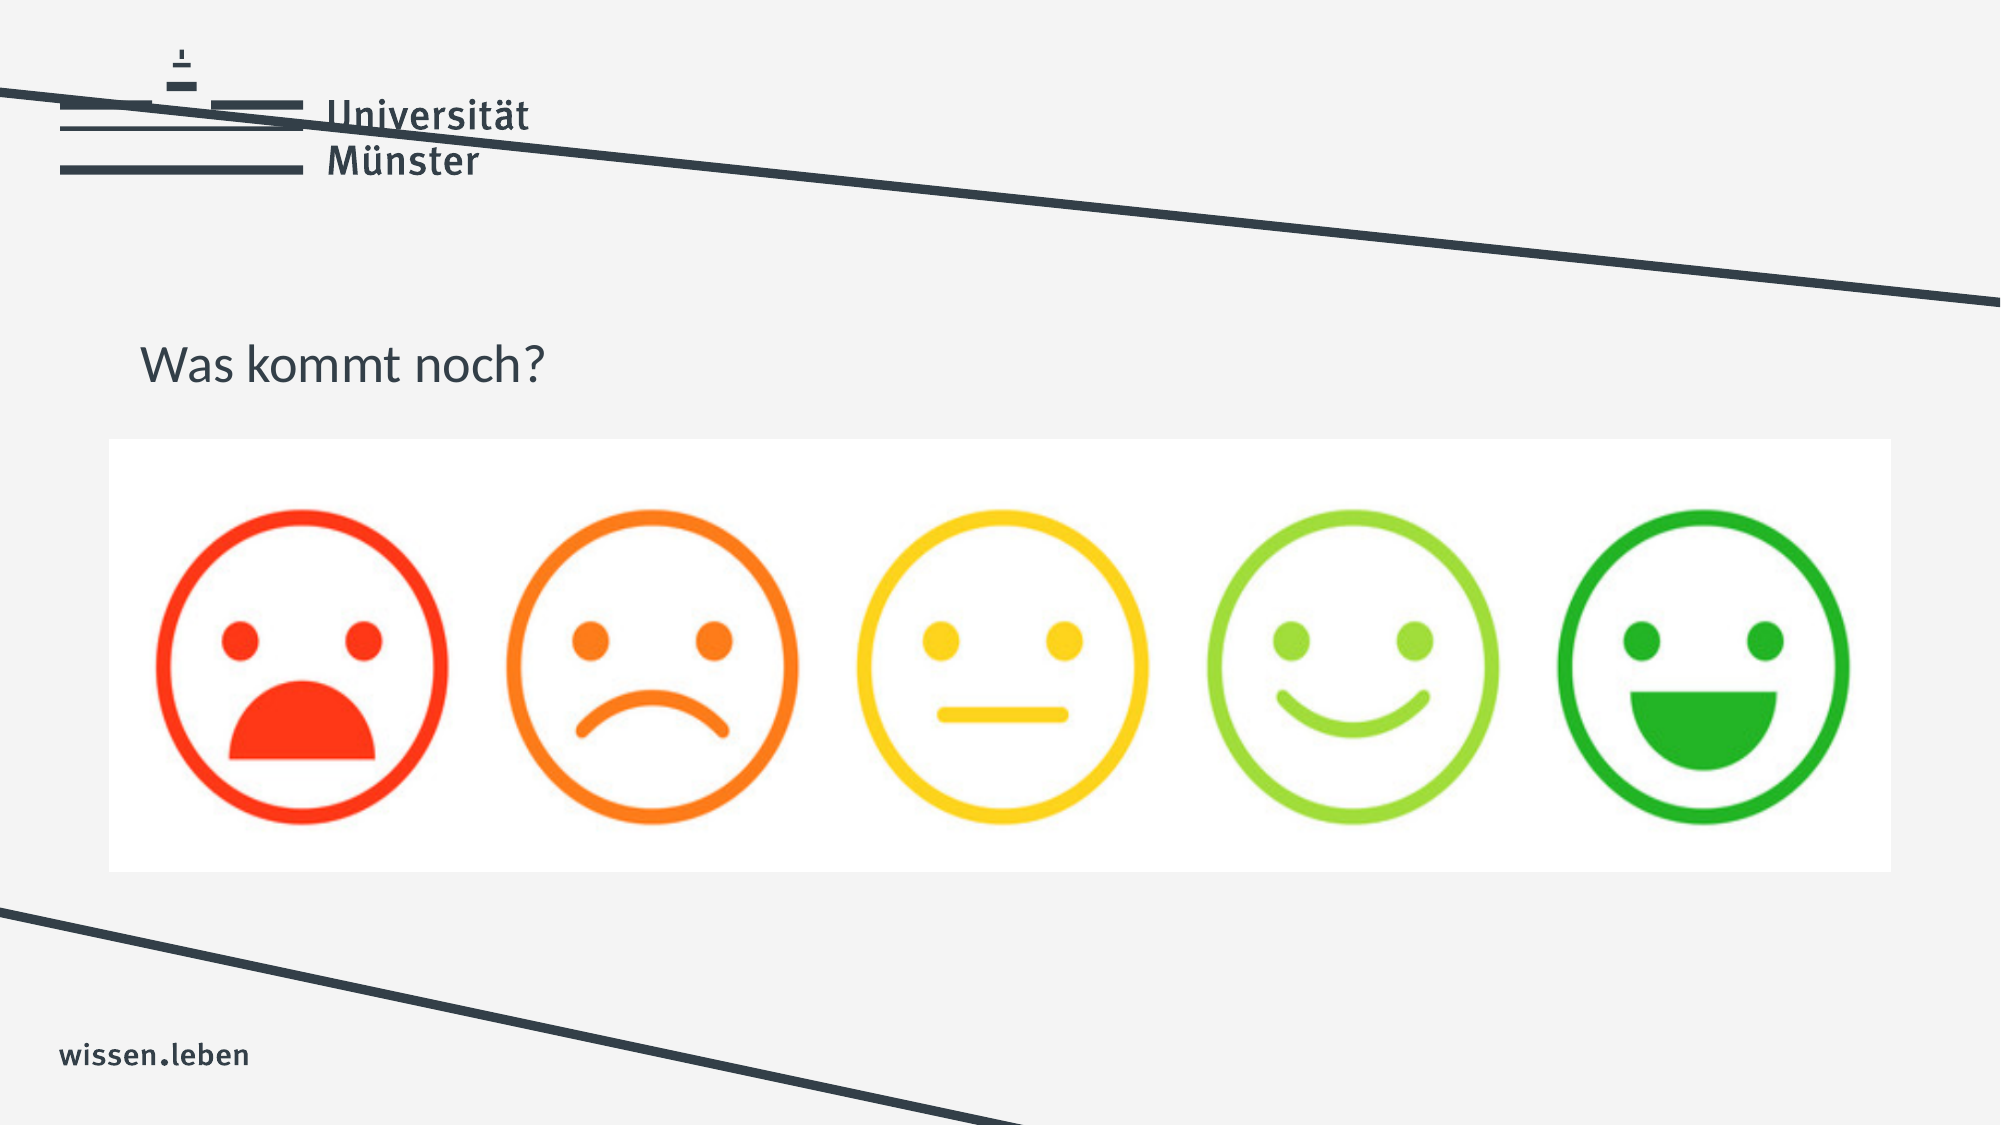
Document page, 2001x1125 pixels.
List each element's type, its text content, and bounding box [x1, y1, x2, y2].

text_box Was kommt noch? [125, 320, 1407, 402]
picture [109, 439, 1891, 872]
